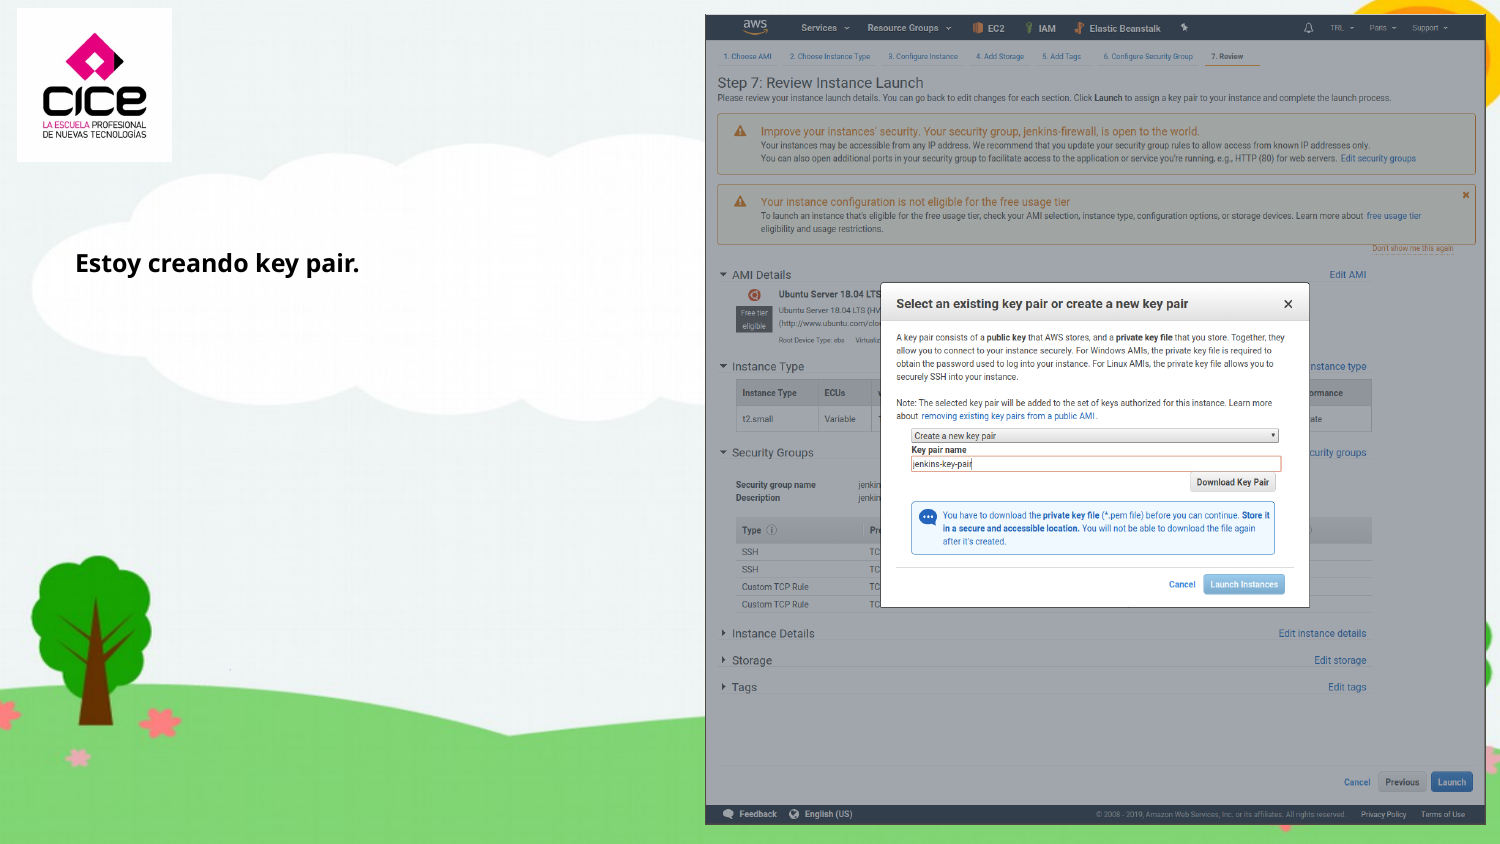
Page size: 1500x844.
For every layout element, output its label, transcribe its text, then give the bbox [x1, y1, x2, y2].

title Estoy creando key pair. [75, 240, 519, 286]
picture [0, 0, 1500, 844]
